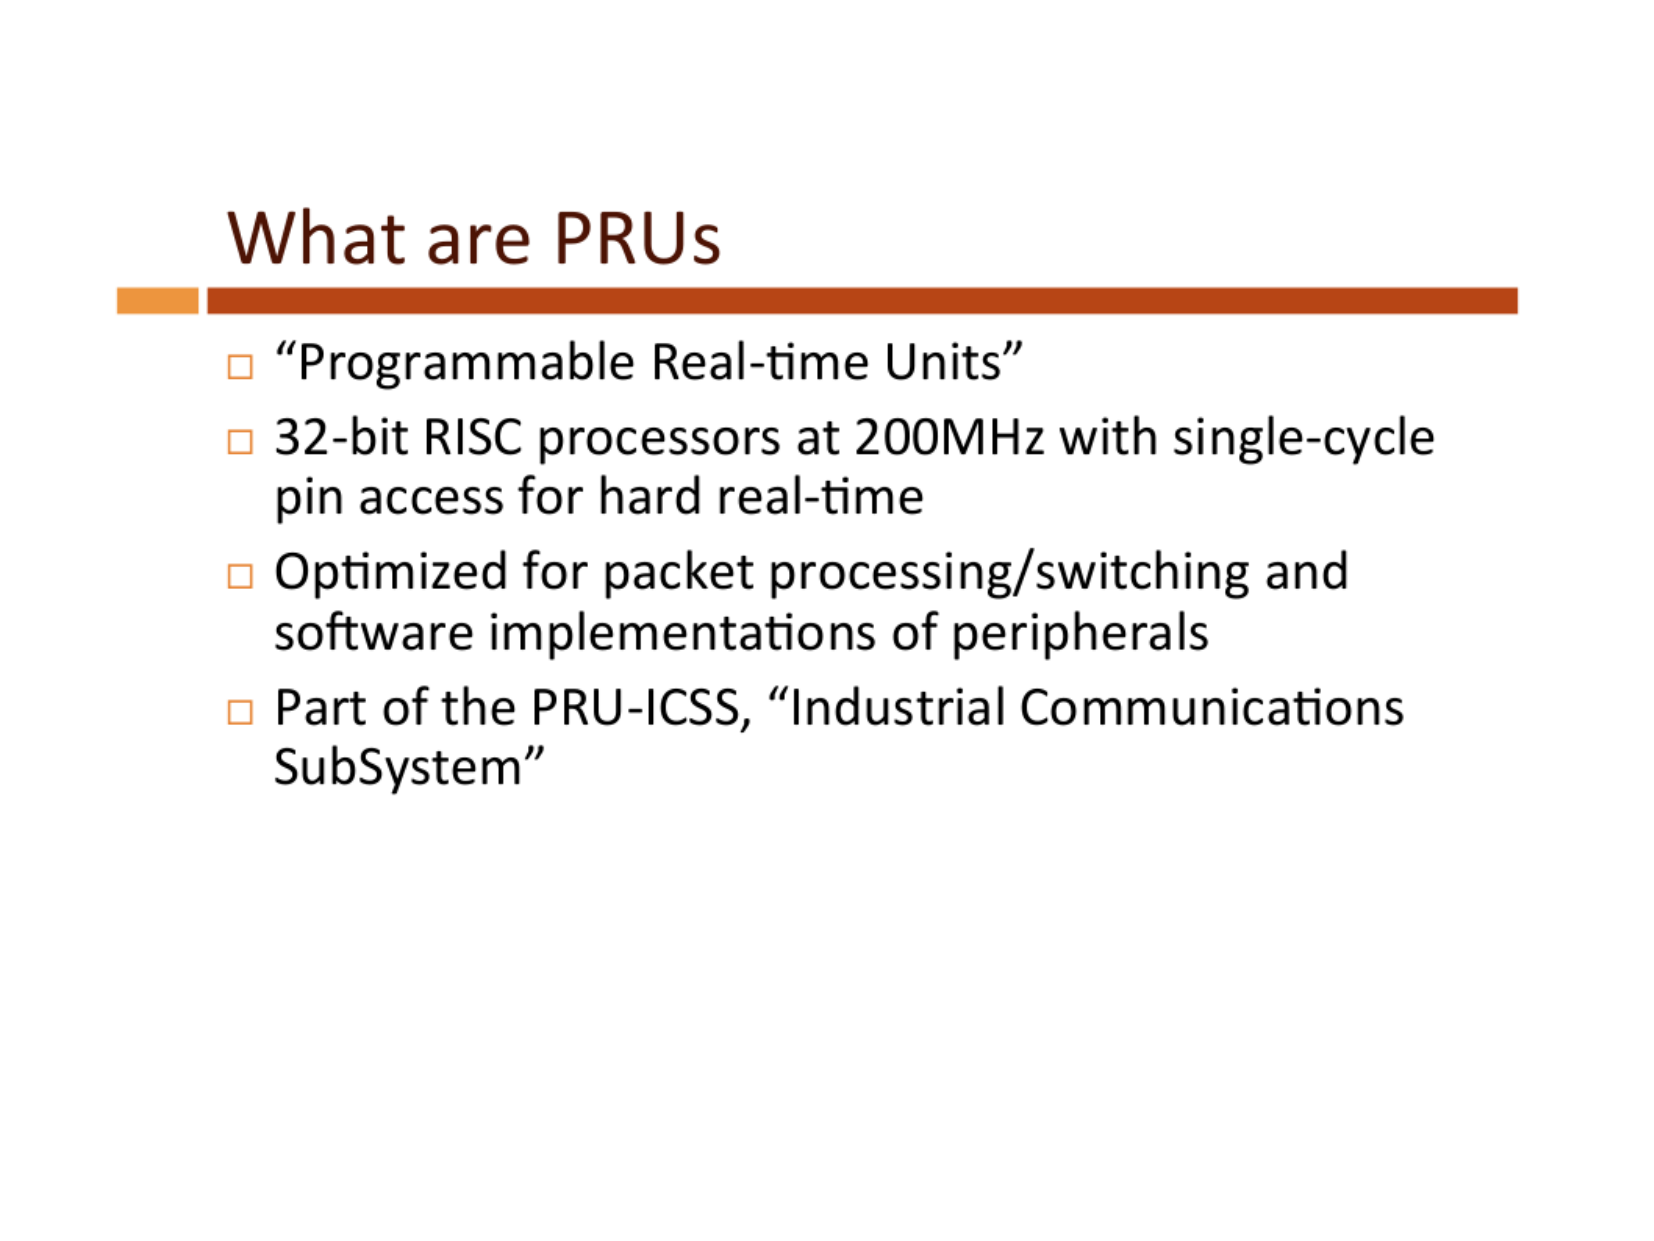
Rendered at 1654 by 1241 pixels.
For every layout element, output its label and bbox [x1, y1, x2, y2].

picture [105, 109, 1532, 901]
